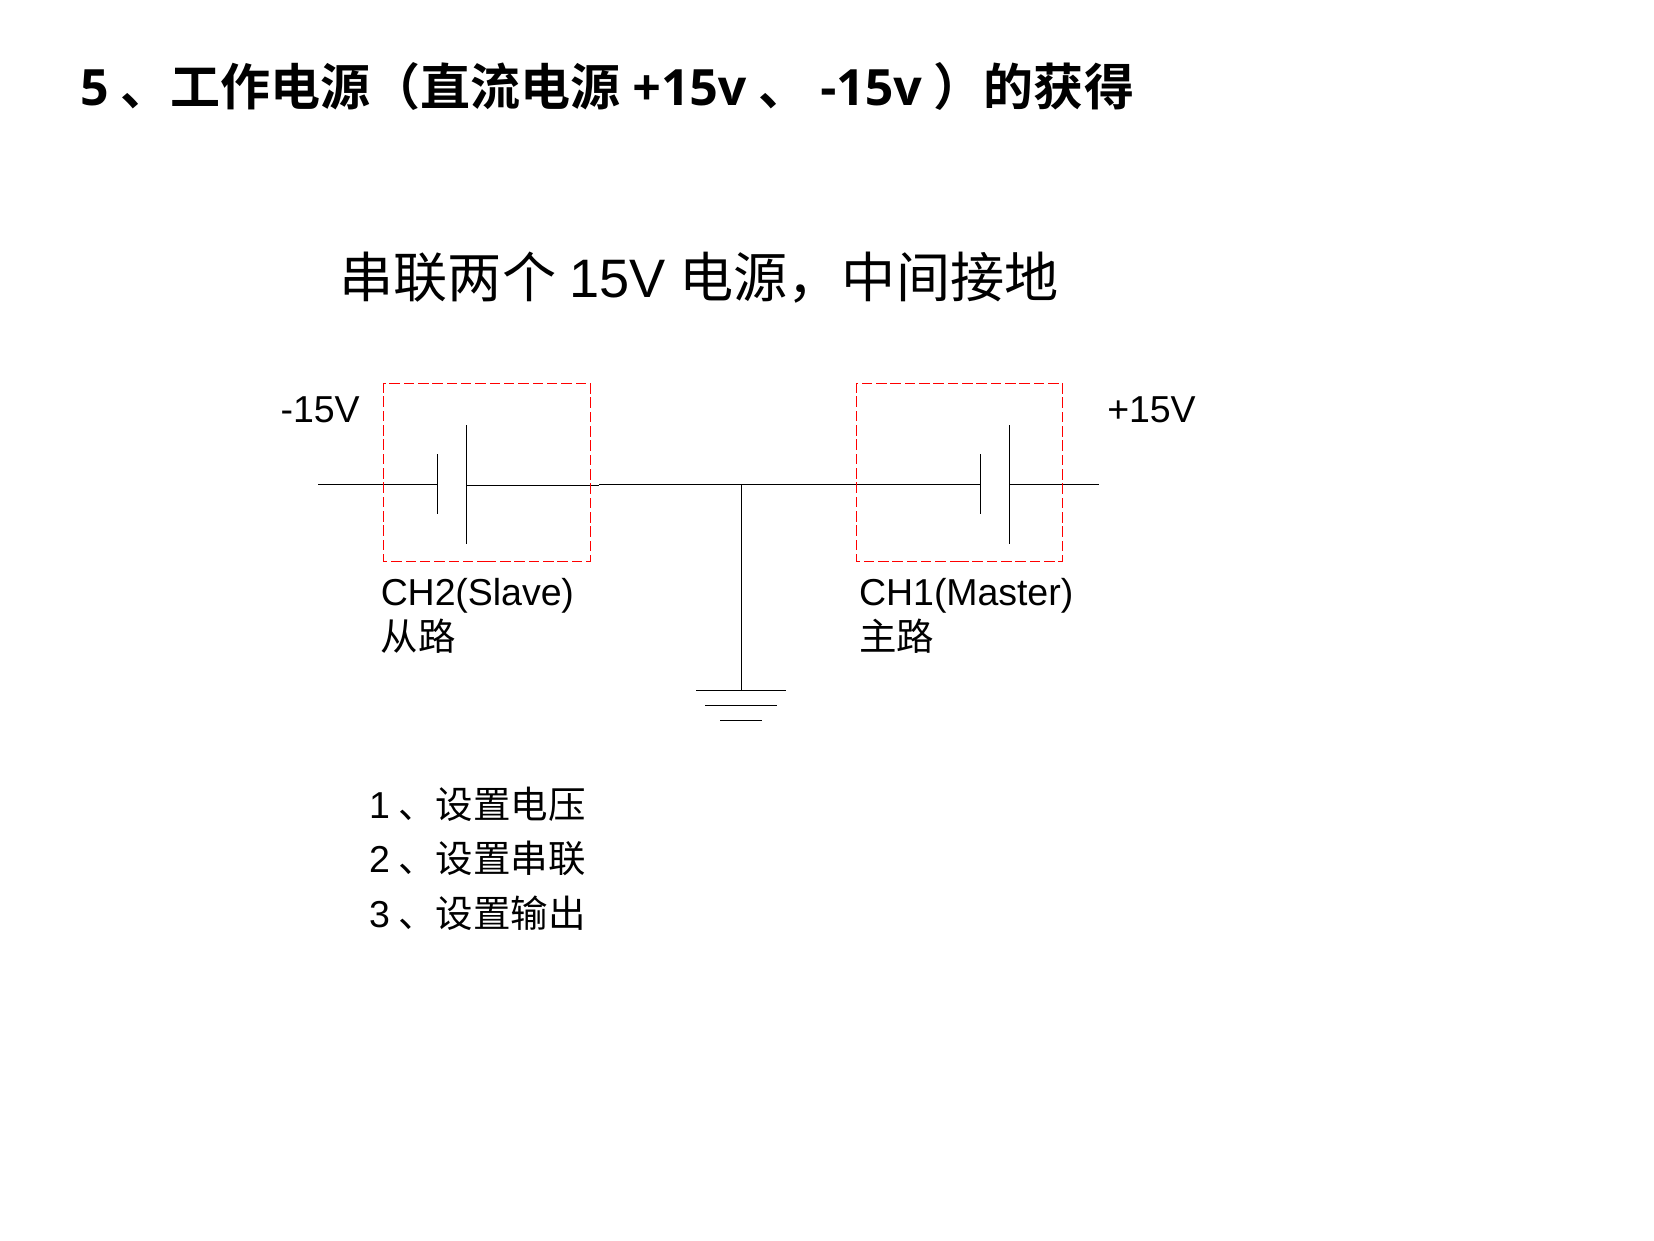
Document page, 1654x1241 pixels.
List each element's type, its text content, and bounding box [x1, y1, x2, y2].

text_box 串联两个15V电源，中间接地 [324, 236, 1093, 331]
text_box CH1(Master) 主路 [844, 560, 1111, 666]
text_box 1、设置电压 2、设置串联 3、设置输出 [354, 767, 1241, 932]
text_box +15V [1092, 377, 1211, 438]
text_box -15V [265, 378, 375, 438]
text_box 5、工作电源（直流电源+15v、-15v）的获得 [65, 47, 1303, 131]
text_box CH2(Slave) 从路 [366, 560, 632, 666]
